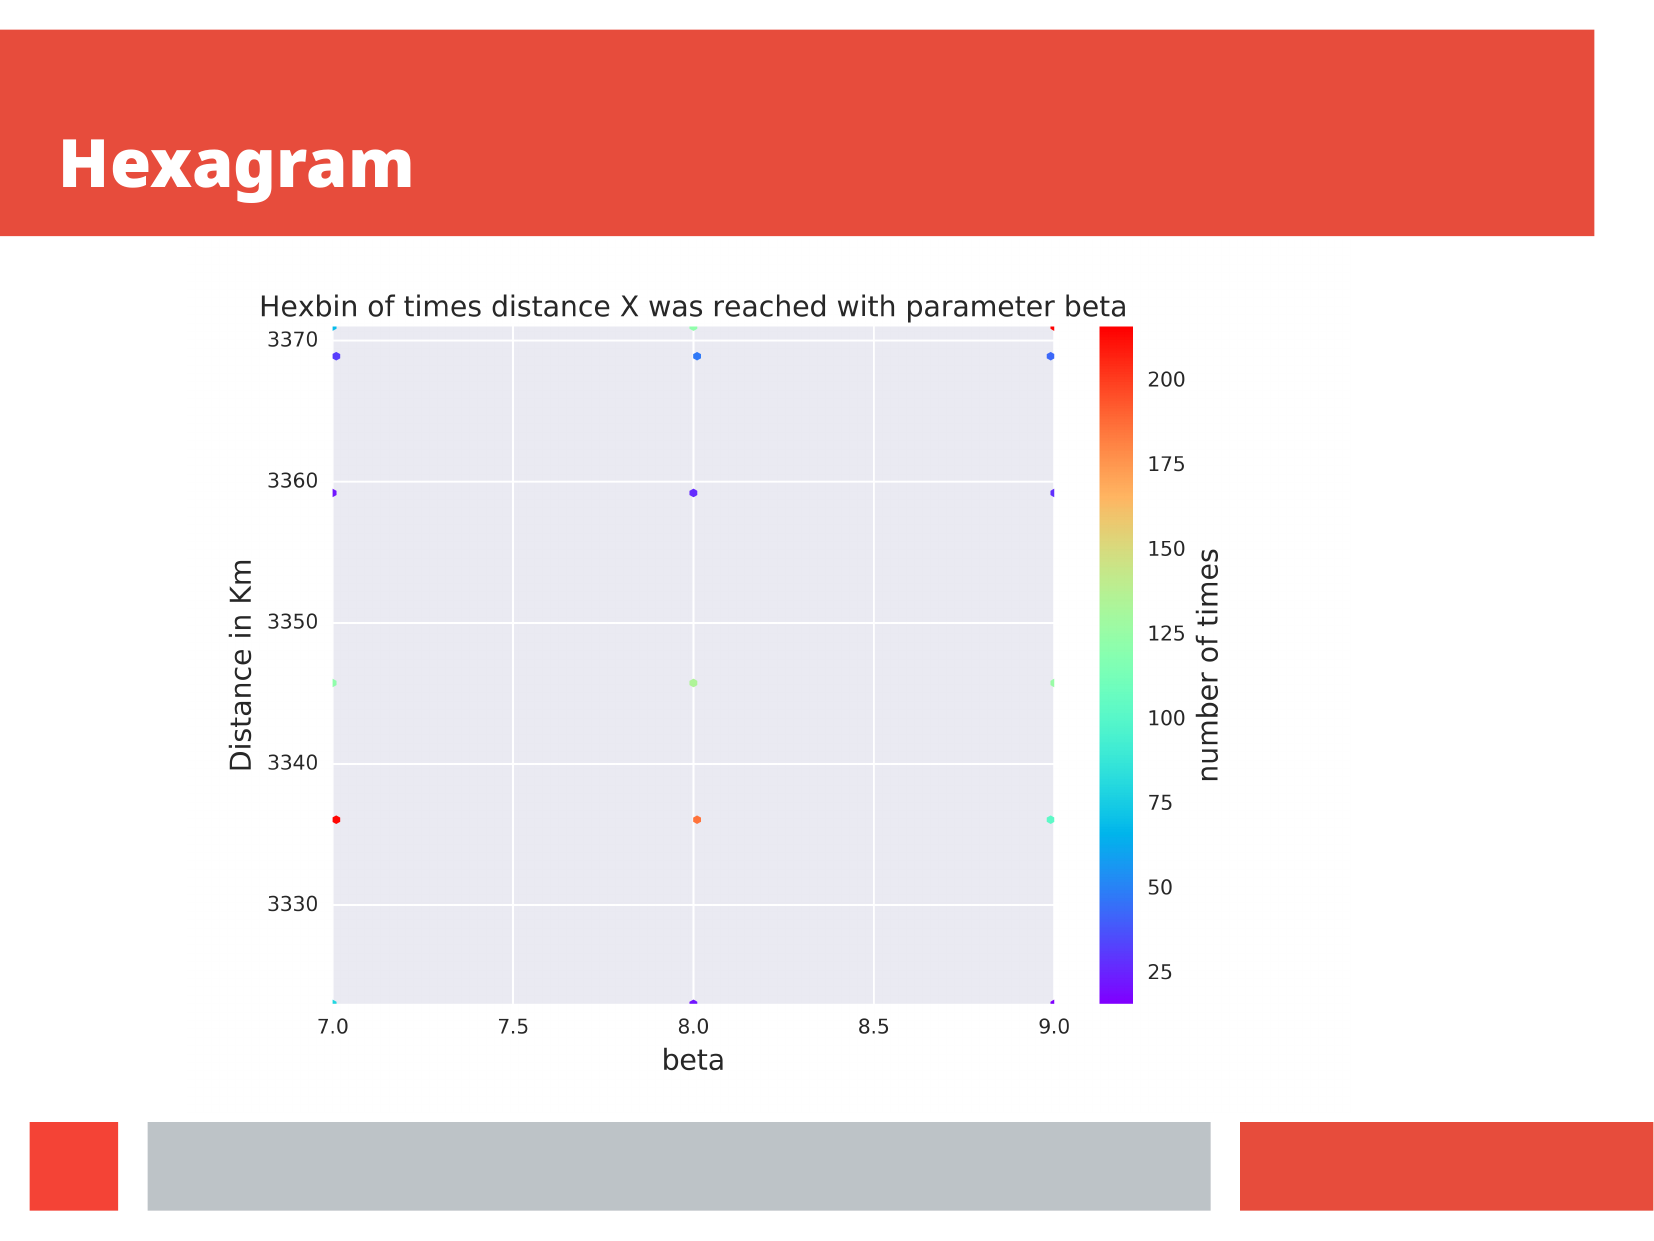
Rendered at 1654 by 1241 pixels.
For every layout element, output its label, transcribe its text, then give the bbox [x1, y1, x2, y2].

picture [187, 239, 1351, 1113]
title Hexagram [59, 59, 1595, 207]
